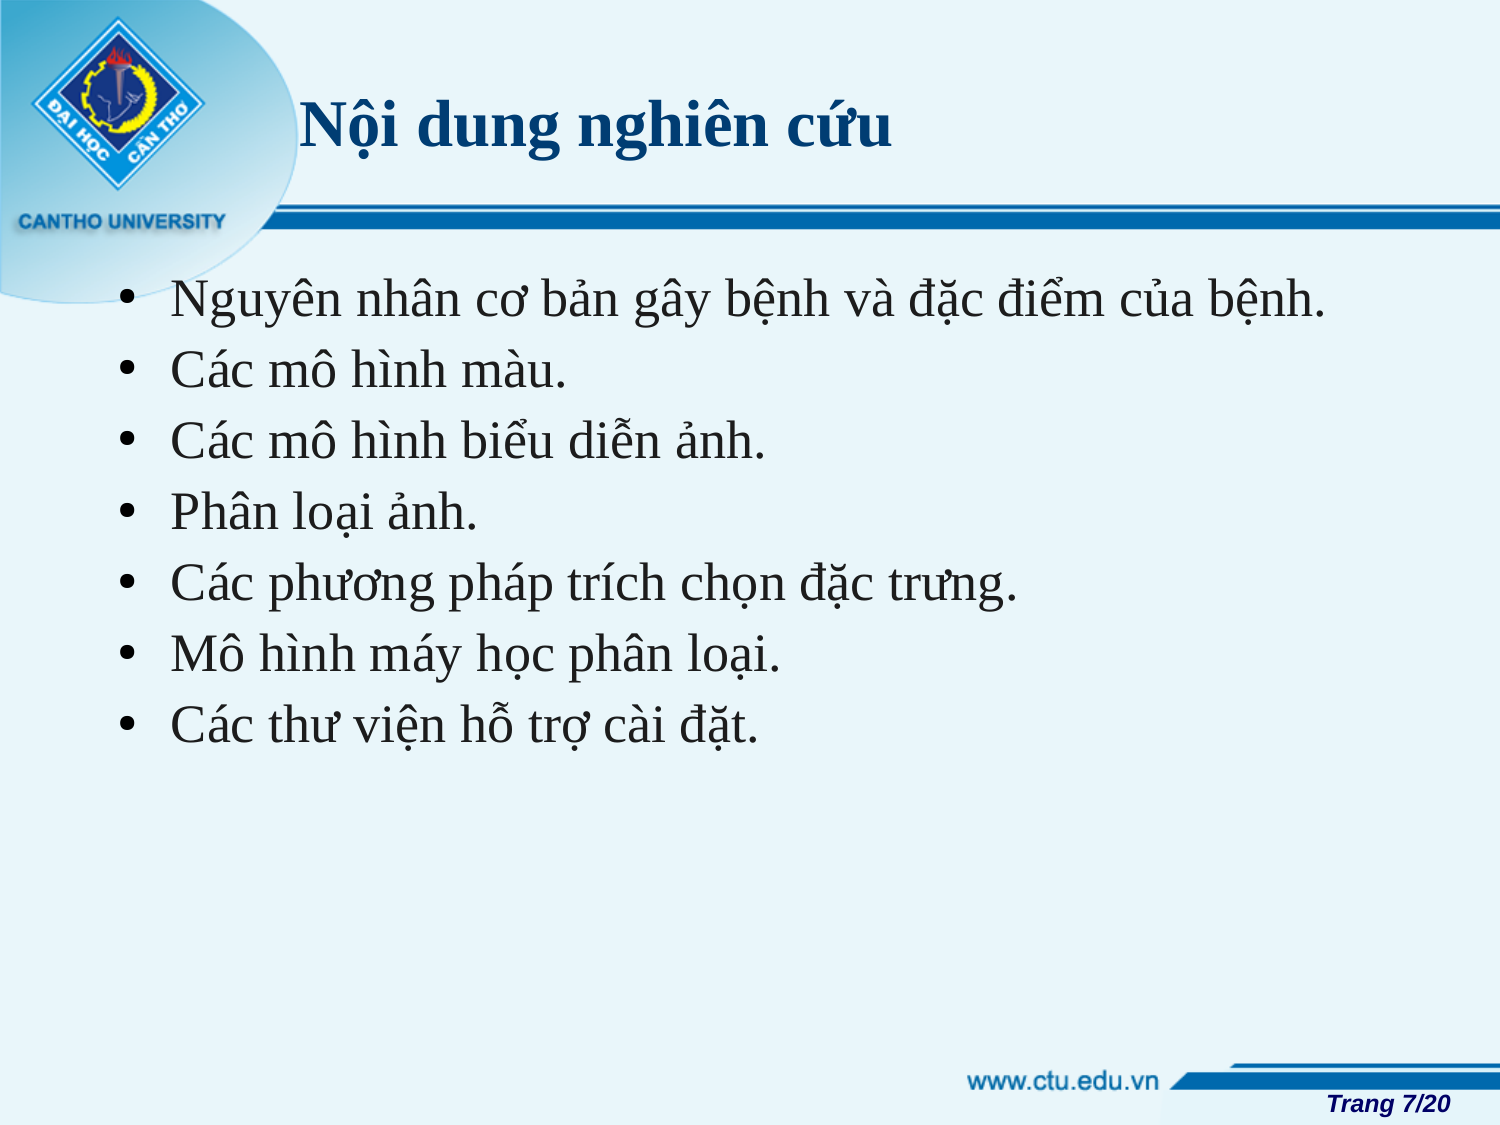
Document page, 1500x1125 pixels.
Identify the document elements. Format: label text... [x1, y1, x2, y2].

list Nguyên nhân cơ bản gây bệnh và đặc điểm của bệnh. Các mô hình màu. Các mô hình biểu diễn ảnh. Phân loại ảnh. Các phương pháp trích chọn đặc trưng. Mô hình máy học phân loại. Các thư viện hỗ trợ cài đặt. [99, 267, 1450, 1038]
title Nội dung nghiên cứu [299, 46, 1462, 202]
picture [0, 0, 1500, 1125]
text_box Trang 7/20 [1311, 1080, 1497, 1125]
